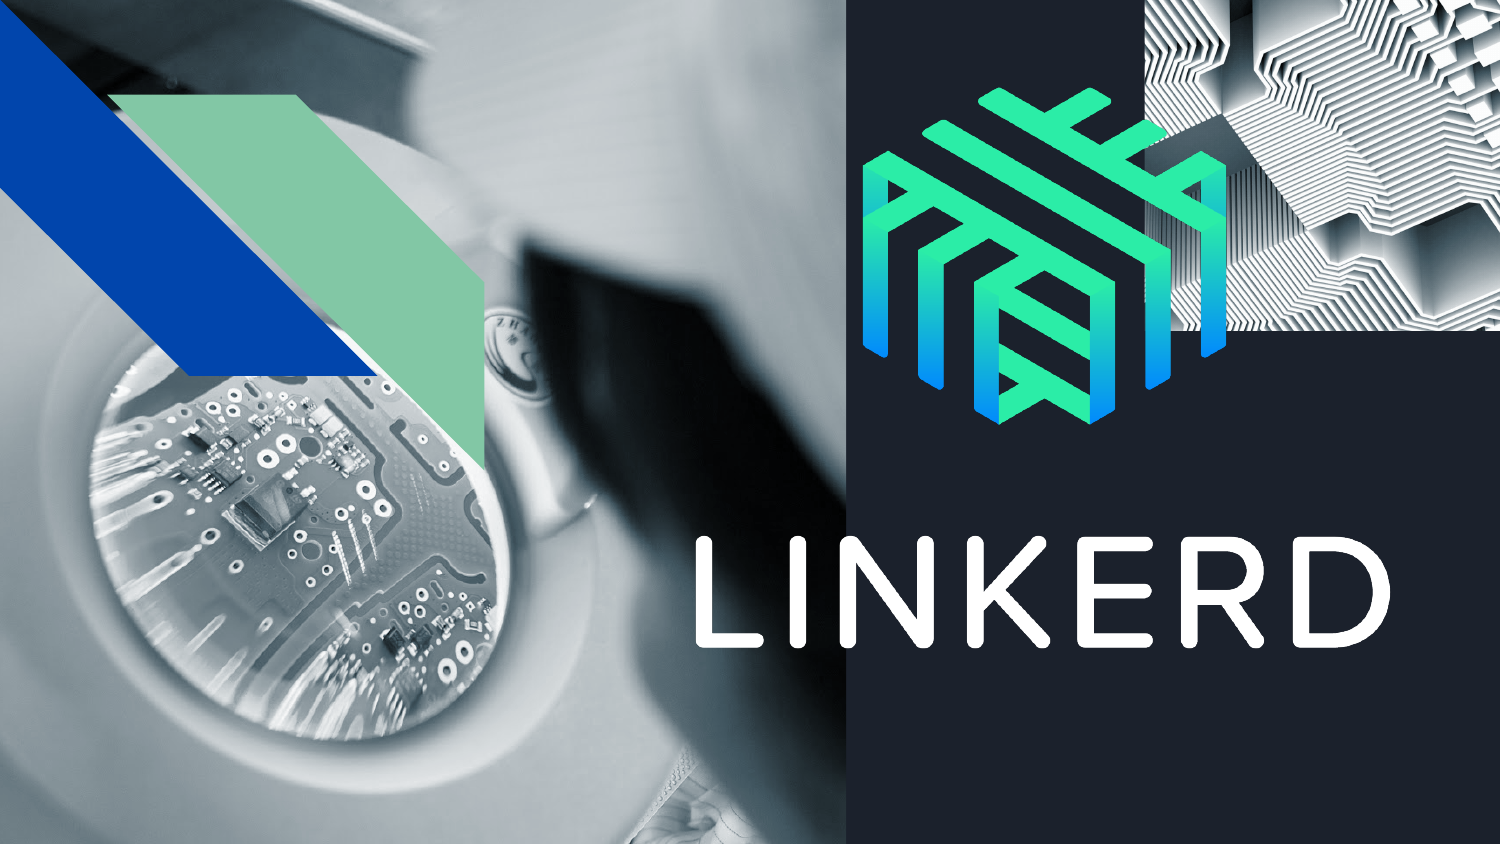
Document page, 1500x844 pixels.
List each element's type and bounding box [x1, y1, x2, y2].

picture [10, 0, 438, 197]
picture [681, 0, 1500, 650]
